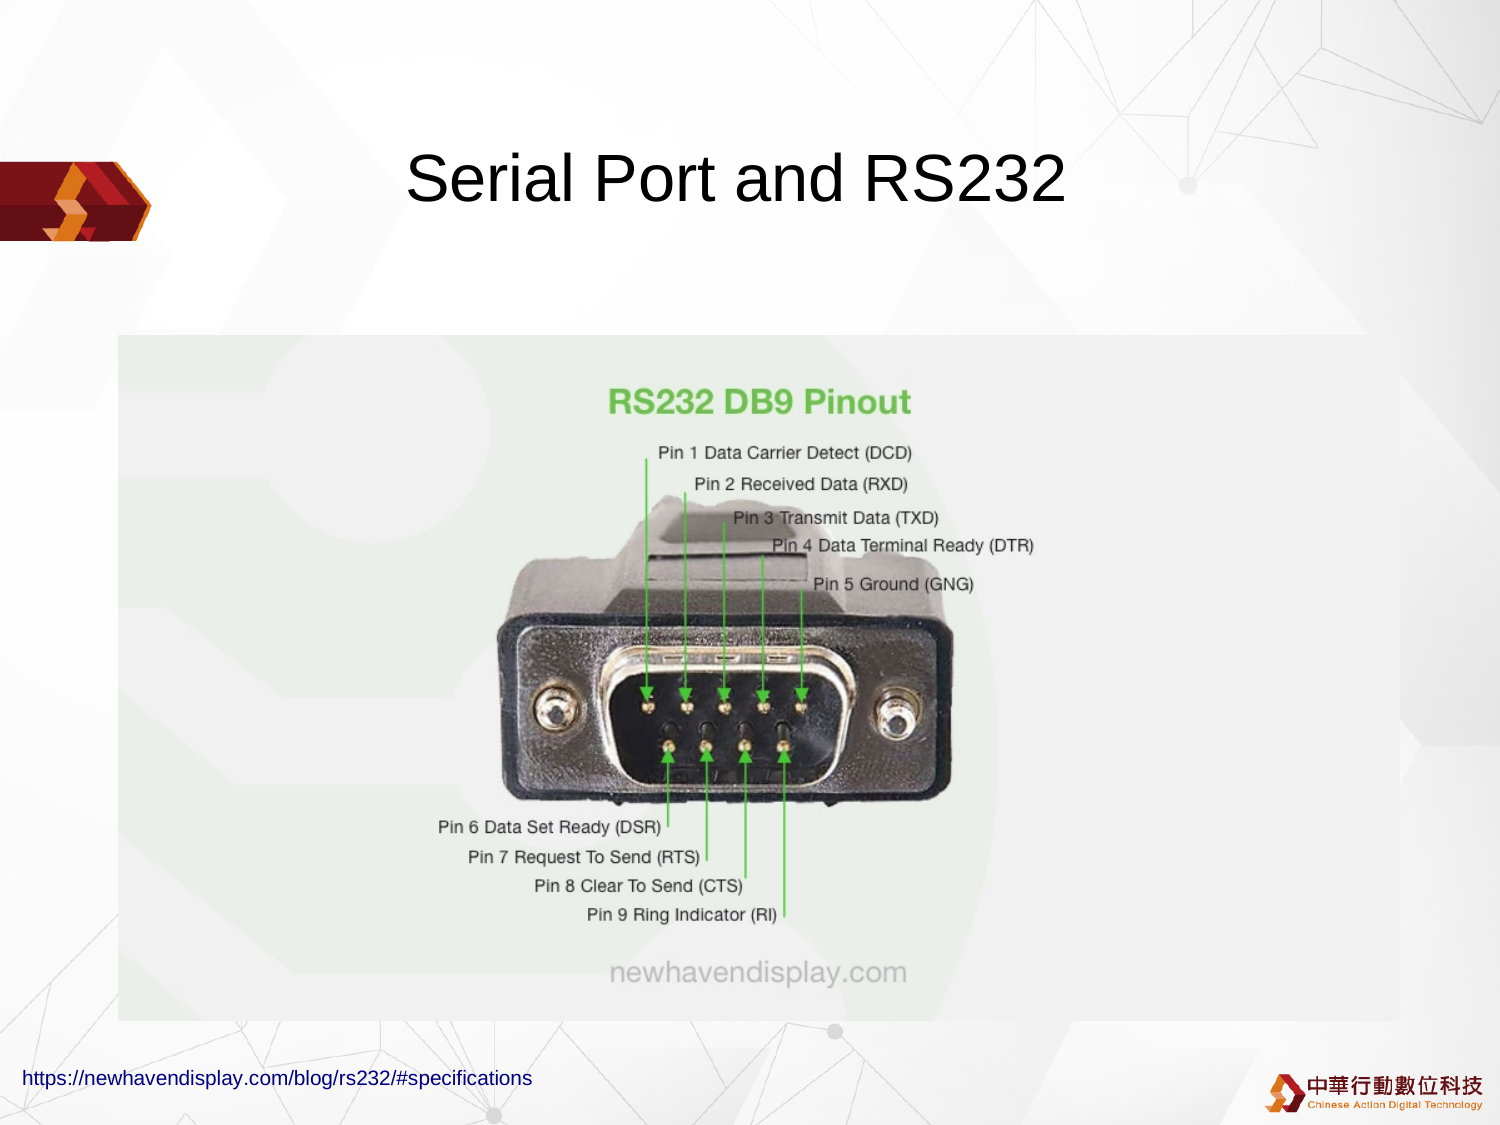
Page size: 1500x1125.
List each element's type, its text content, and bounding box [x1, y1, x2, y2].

text_box https://newhavendisplay.com/blog/rs232/#specifications [7, 1057, 959, 1118]
title Serial Port and RS232 [107, 101, 1367, 255]
picture [0, 0, 1500, 1125]
